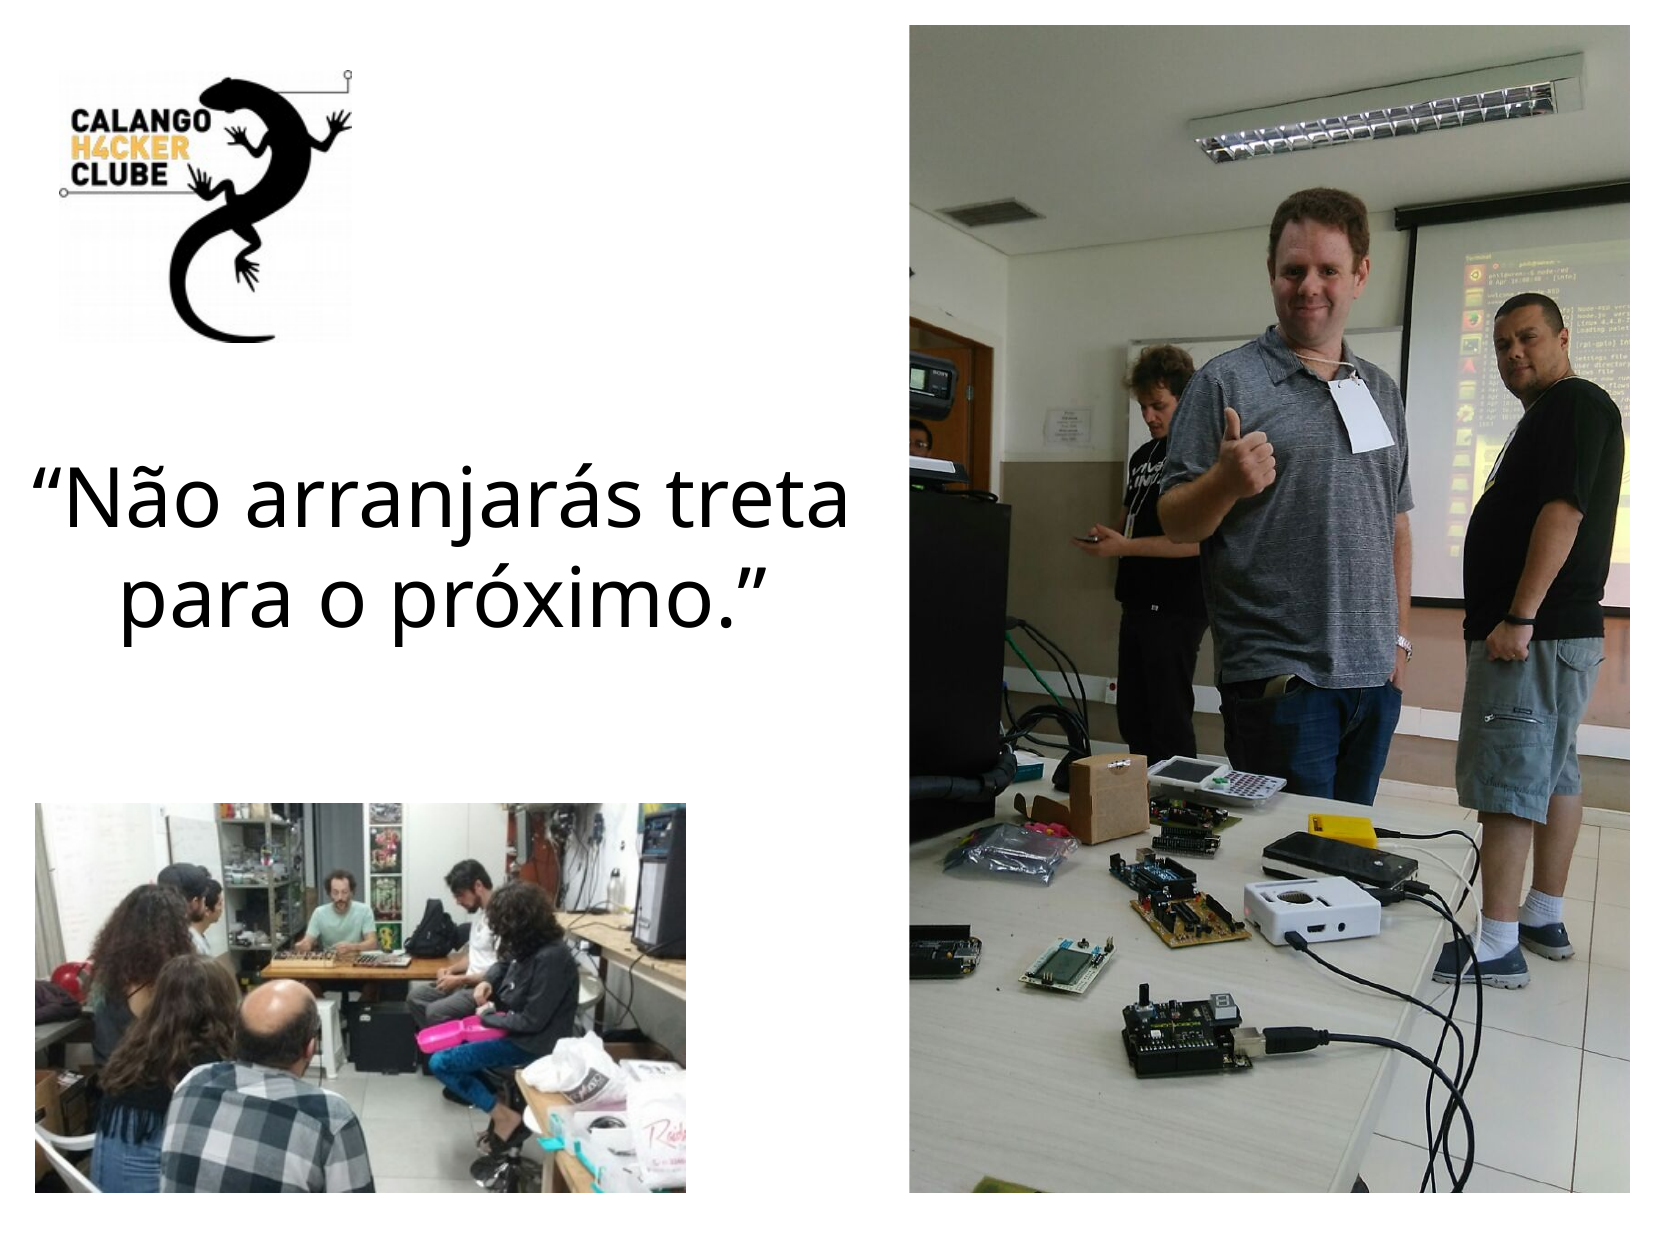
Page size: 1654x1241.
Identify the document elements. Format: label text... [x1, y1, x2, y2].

picture [59, 70, 352, 343]
text_box “Não arranjarás treta para o próximo.” [11, 436, 874, 662]
picture [909, 25, 1630, 1193]
picture [35, 803, 686, 1193]
